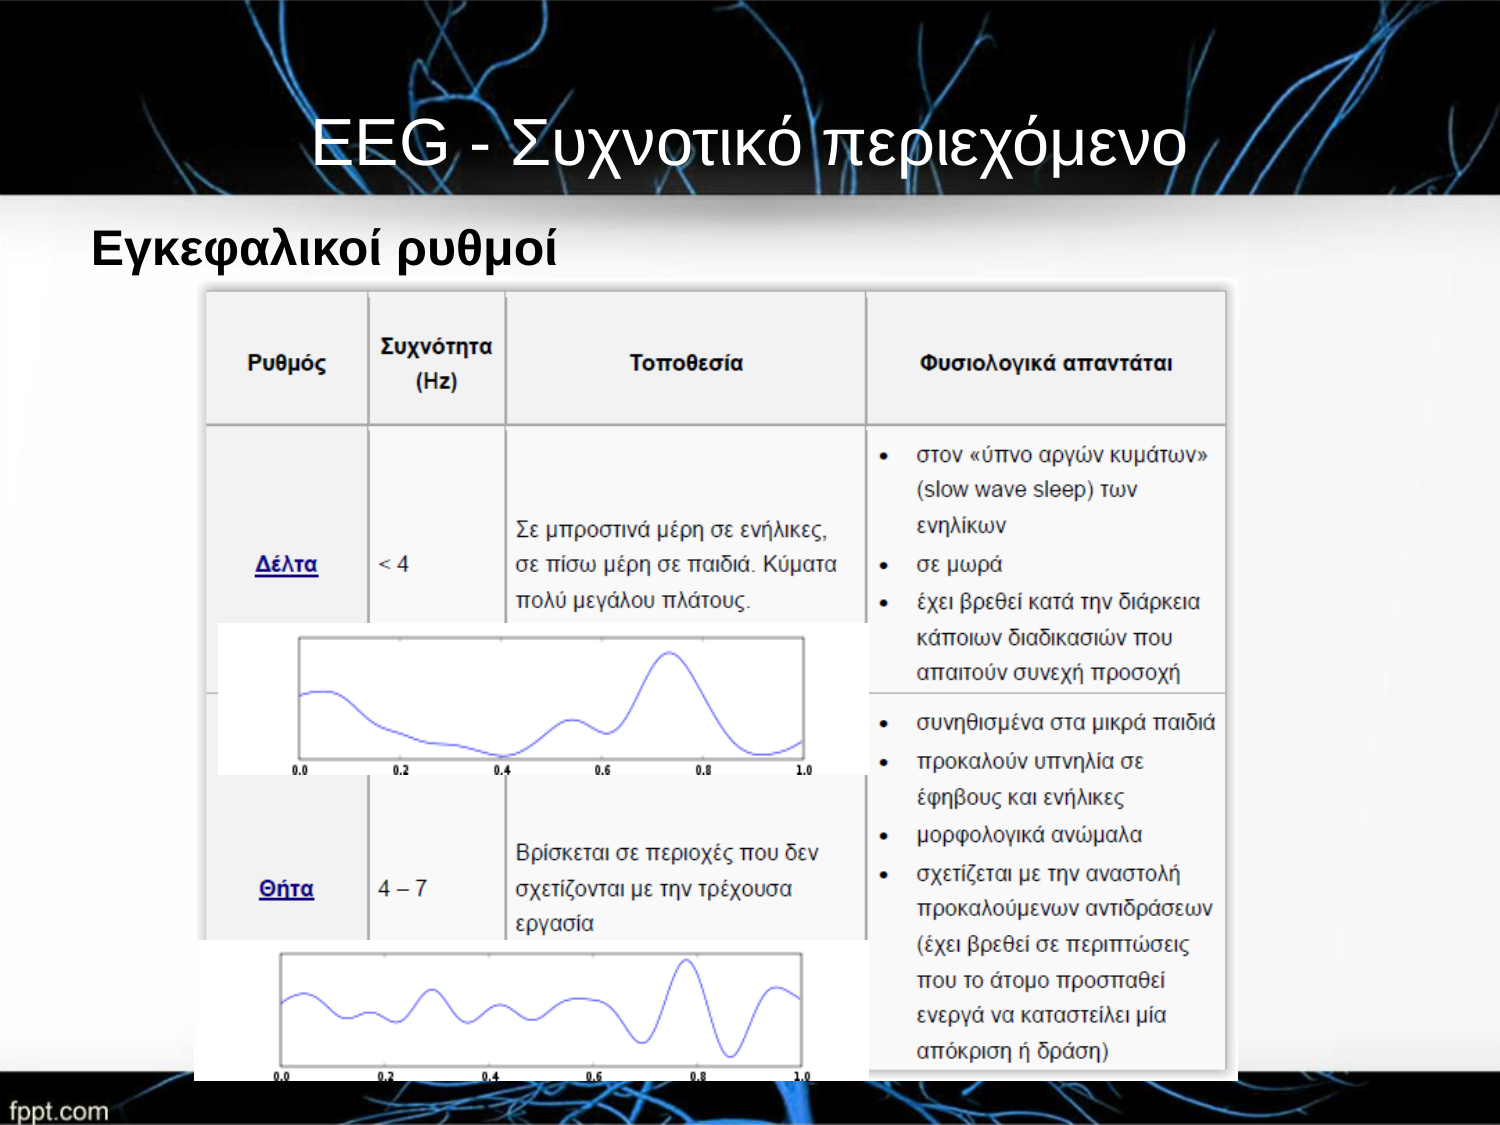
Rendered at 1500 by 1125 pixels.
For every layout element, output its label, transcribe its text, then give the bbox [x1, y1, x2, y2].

picture [0, 0, 1500, 1125]
title EEG - Συχνοτικό περιεχόμενο [75, 45, 1425, 208]
list Εγκεφαλικοί ρυθμοί [75, 208, 1426, 951]
